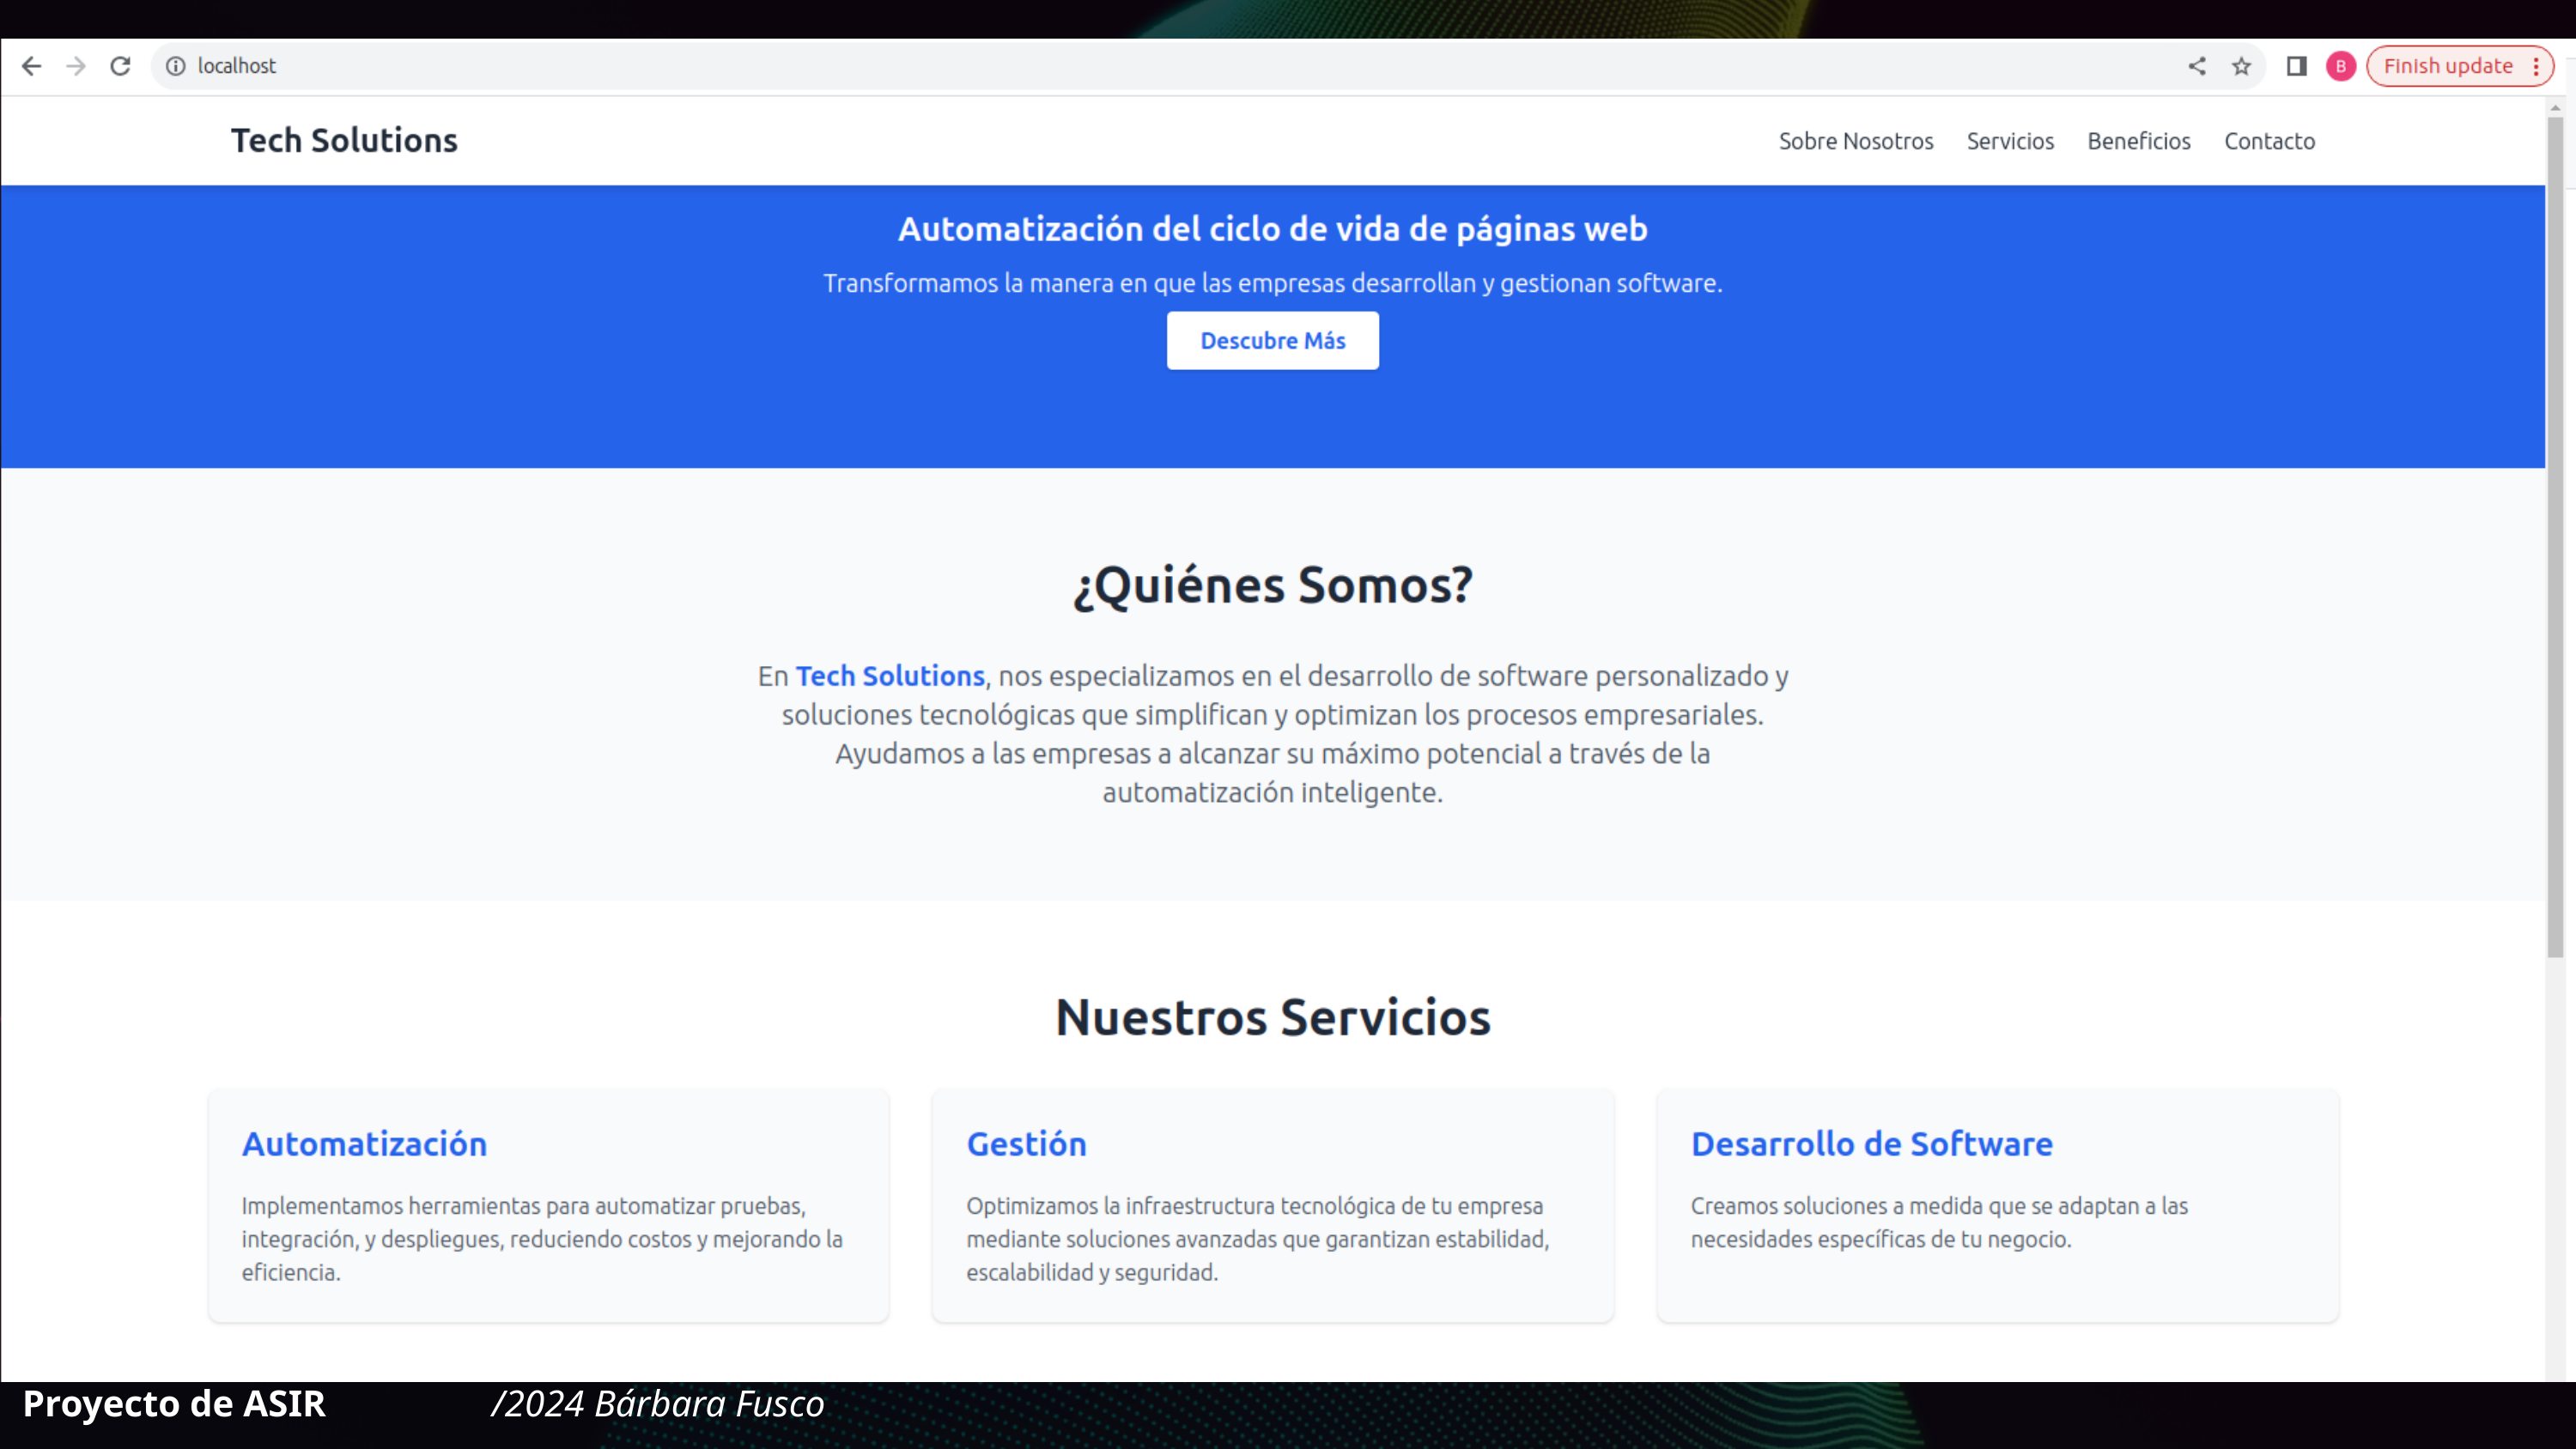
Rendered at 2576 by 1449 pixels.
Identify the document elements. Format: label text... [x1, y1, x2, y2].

text_box [0, 0, 2576, 1449]
text_box Proyecto de ASIR [21, 1384, 492, 1425]
text_box /2024 Bárbara Fusco [492, 1384, 1060, 1425]
